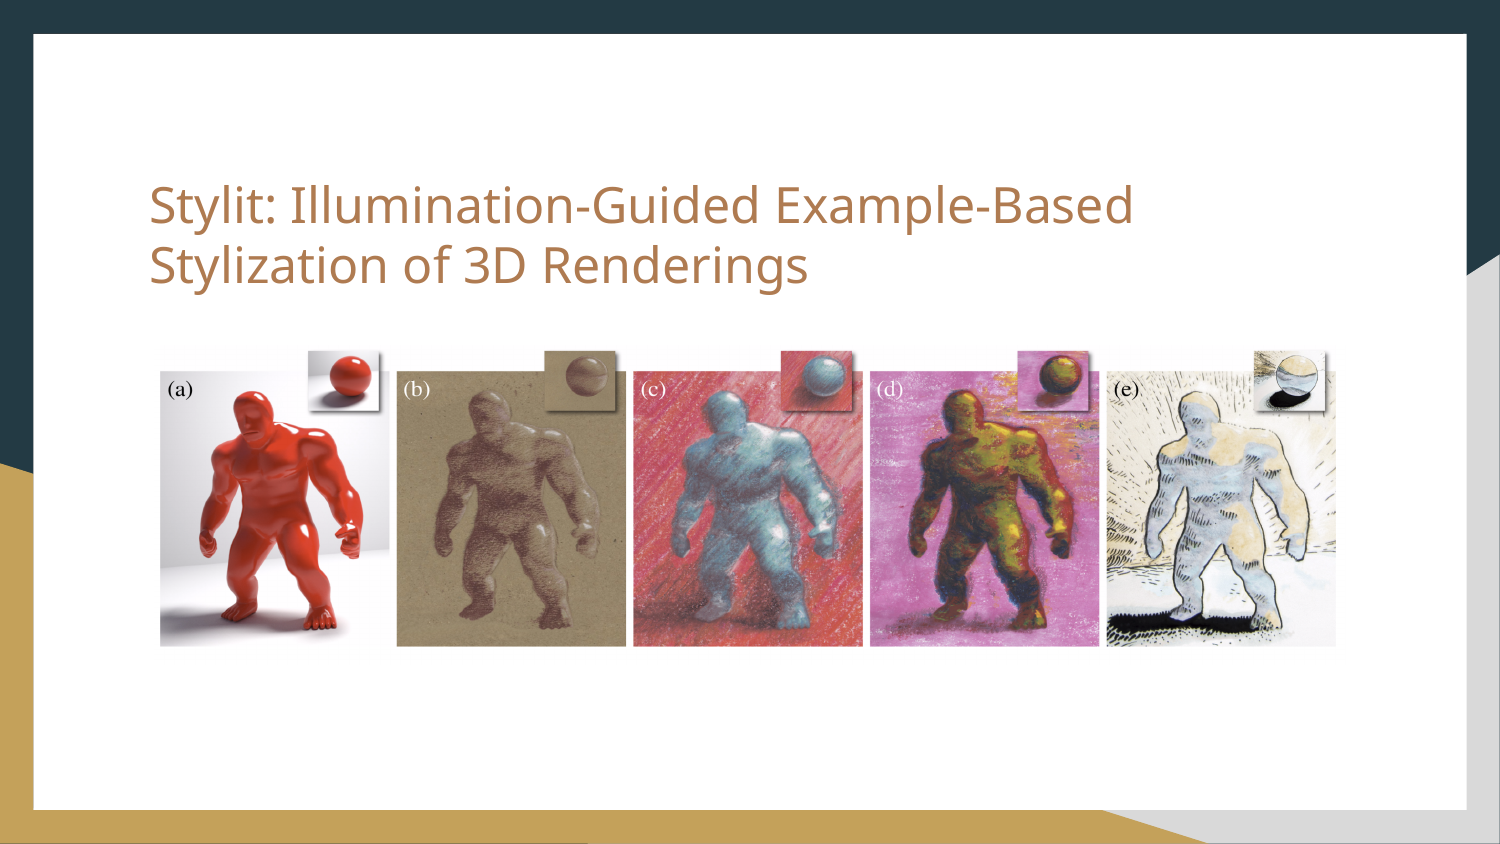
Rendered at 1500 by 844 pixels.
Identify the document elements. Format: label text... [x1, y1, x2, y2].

title Stylit: Illumination-Guided Example-Based Stylization of 3D Renderings [134, 158, 1366, 315]
picture [154, 345, 1346, 665]
